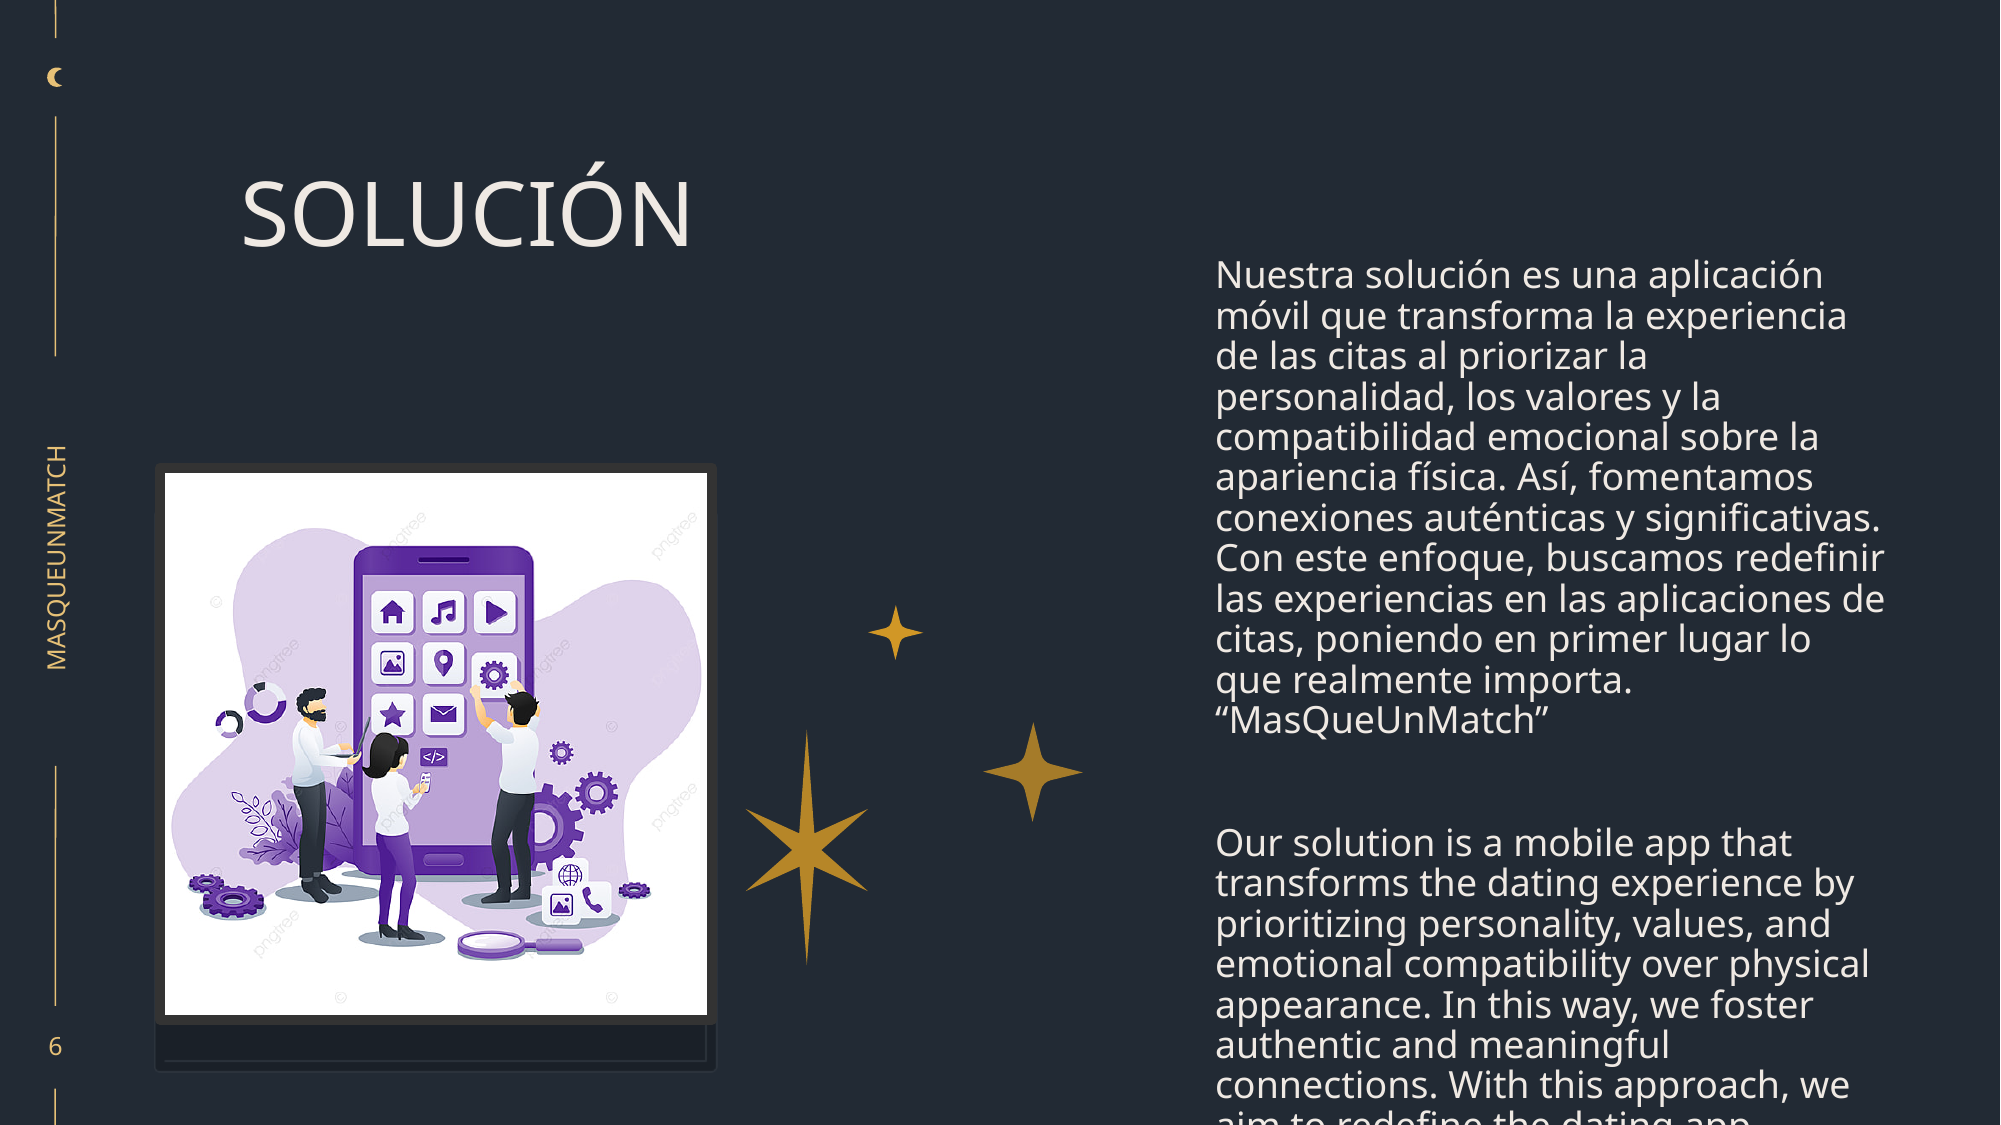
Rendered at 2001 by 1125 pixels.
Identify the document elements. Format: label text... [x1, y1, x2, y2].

title SOLUCIÓN [225, 161, 1275, 306]
picture [165, 473, 707, 1015]
footer MASQUEUNMATCH [40, 348, 71, 769]
slide_number 1 [25, 1032, 86, 1063]
list Nuestra solución es una aplicación móvil que transforma la experiencia de las citas al priorizar la personalidad, los valores y la compatibilidad emocional sobre la apariencia física. Así, fomentamos conexiones auténticas y significativas. Con este enfoque, buscamos redefinir las experiencias en las aplicaciones de citas, poniendo en primer lugar lo que realmente importa. “MasQueUnMatch” Our solution is a mobile app that transforms the dating experience by prioritizing personality, values, and emotional compatibility over physical appearance. In this way, we foster authentic and meaningful connections. With this approach, we aim to redefine the dating app experience by putting what truly matters first. "MoreThanAMatch" [1214, 256, 1888, 1015]
